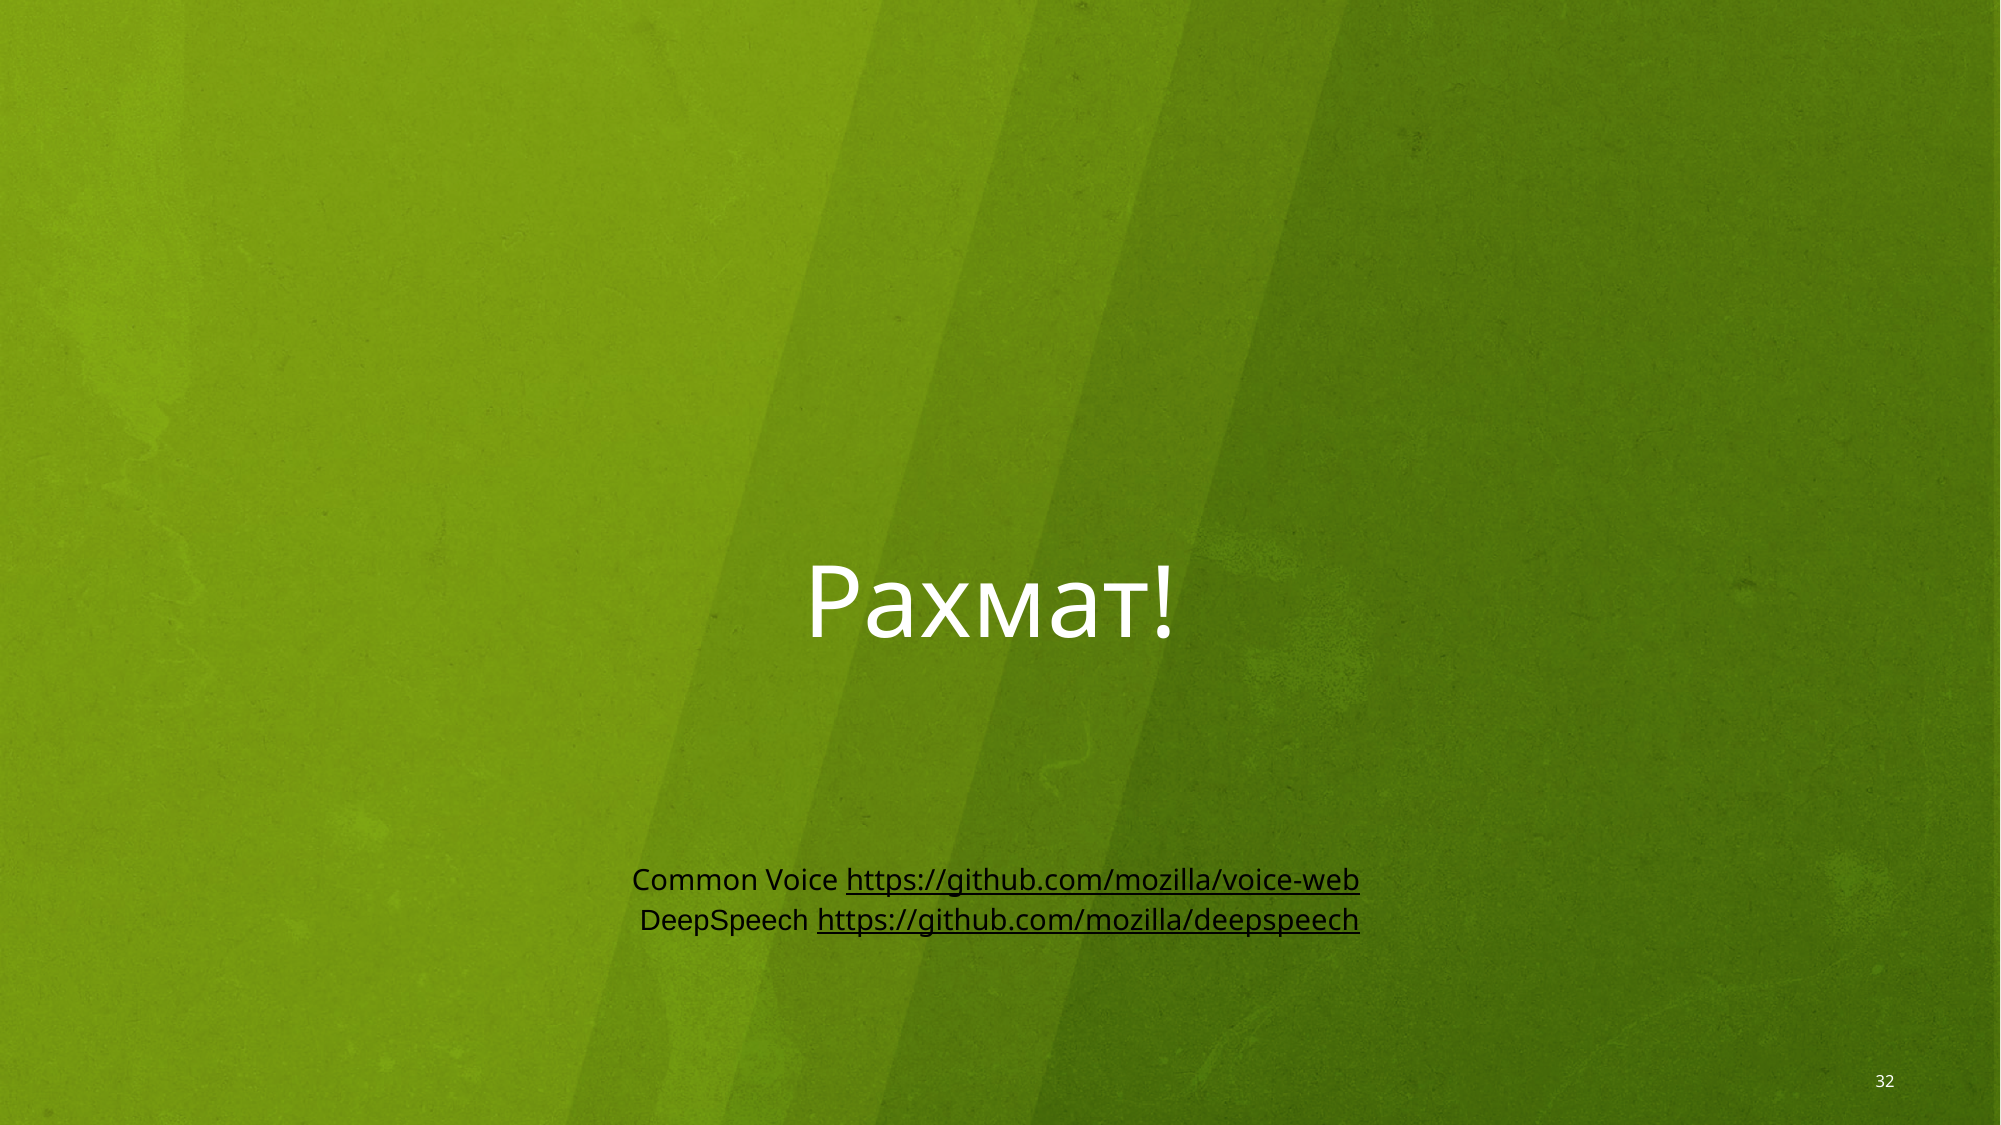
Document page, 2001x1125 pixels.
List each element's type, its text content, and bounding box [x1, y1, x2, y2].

picture [0, 0, 2001, 1125]
slide_number <number> [1851, 1060, 1895, 1094]
title Рахмат! [427, 491, 1554, 719]
text_box Common Voice https://github.com/mozilla/voice-web DeepSpeech https://github.com/mozilla/deepspeech [543, 846, 1457, 953]
